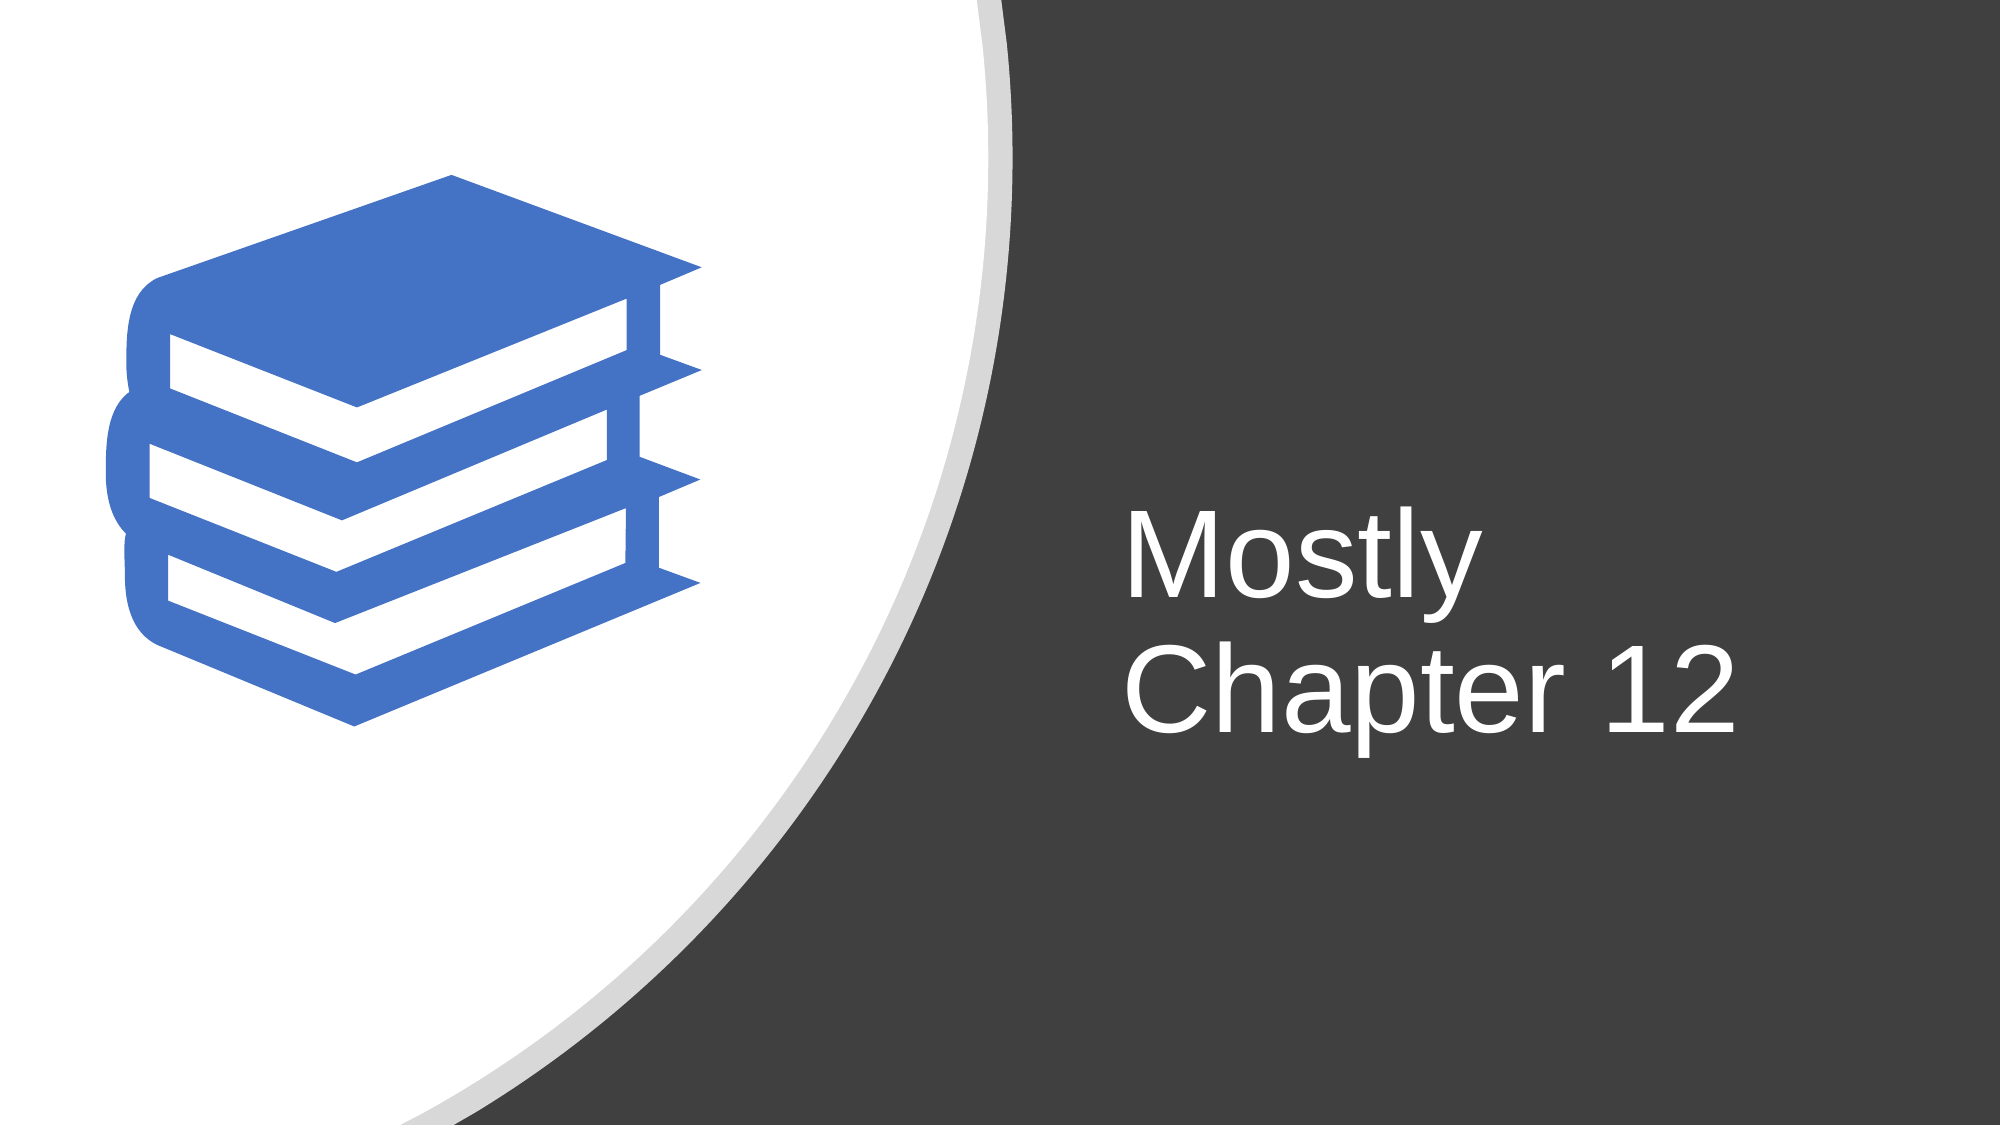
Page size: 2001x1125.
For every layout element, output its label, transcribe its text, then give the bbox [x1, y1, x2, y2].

title Mostly Chapter 12 [1106, 292, 1869, 767]
text_box [0, 0, 2000, 1125]
picture [68, 118, 733, 783]
